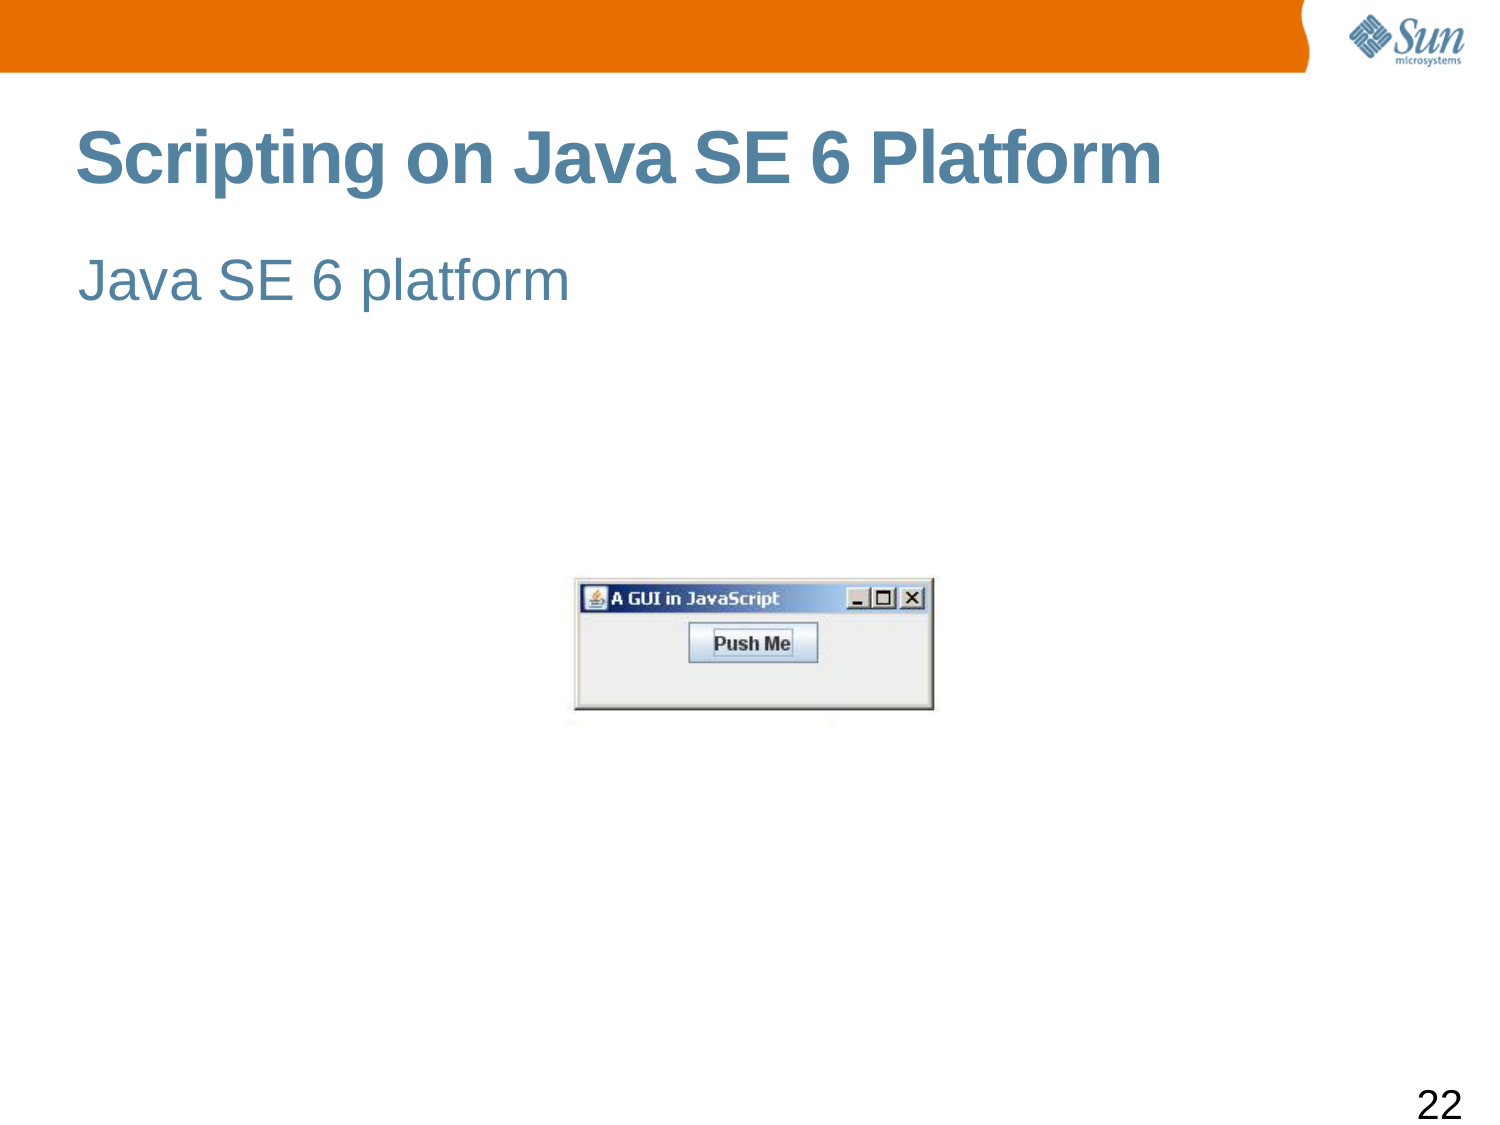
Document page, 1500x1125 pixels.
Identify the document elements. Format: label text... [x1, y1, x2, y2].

title Scripting on Java SE 6 Platform [75, 122, 1438, 228]
picture [565, 575, 947, 728]
picture [0, 0, 1500, 75]
text_box Java SE 6 platform [70, 235, 1346, 325]
